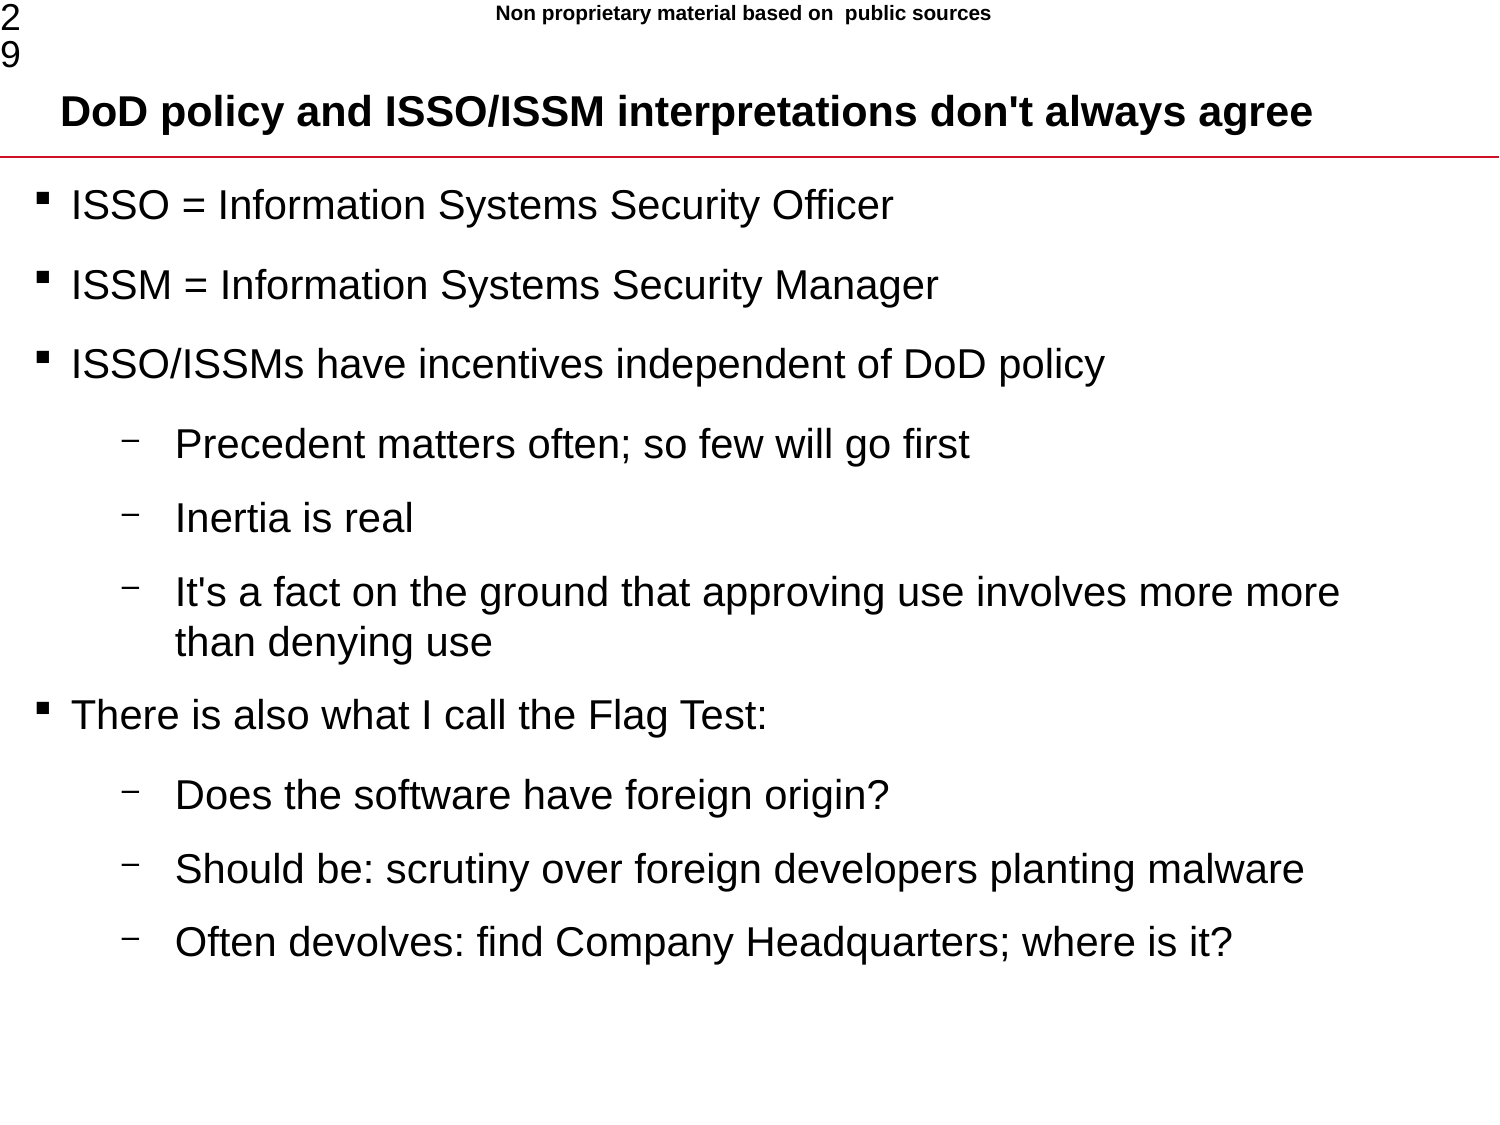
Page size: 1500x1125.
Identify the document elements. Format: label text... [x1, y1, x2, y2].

title DoD policy and ISSO/ISSM interpretations don't always agree [45, 29, 1342, 143]
list ISSO = Information Systems Security Officer ISSM = Information Systems Security Manager ISSO/ISSMs have incentives independent of DoD policy Precedent matters often; so few will go first Inertia is real It's a fact on the ground that approving use involves more more than denying use There is also what I call the Flag Test: Does the software have foreign origin? Should be: scrutiny over foreign developers planting malware Often devolves: find Company Headquarters; where is it? [18, 170, 1441, 1011]
